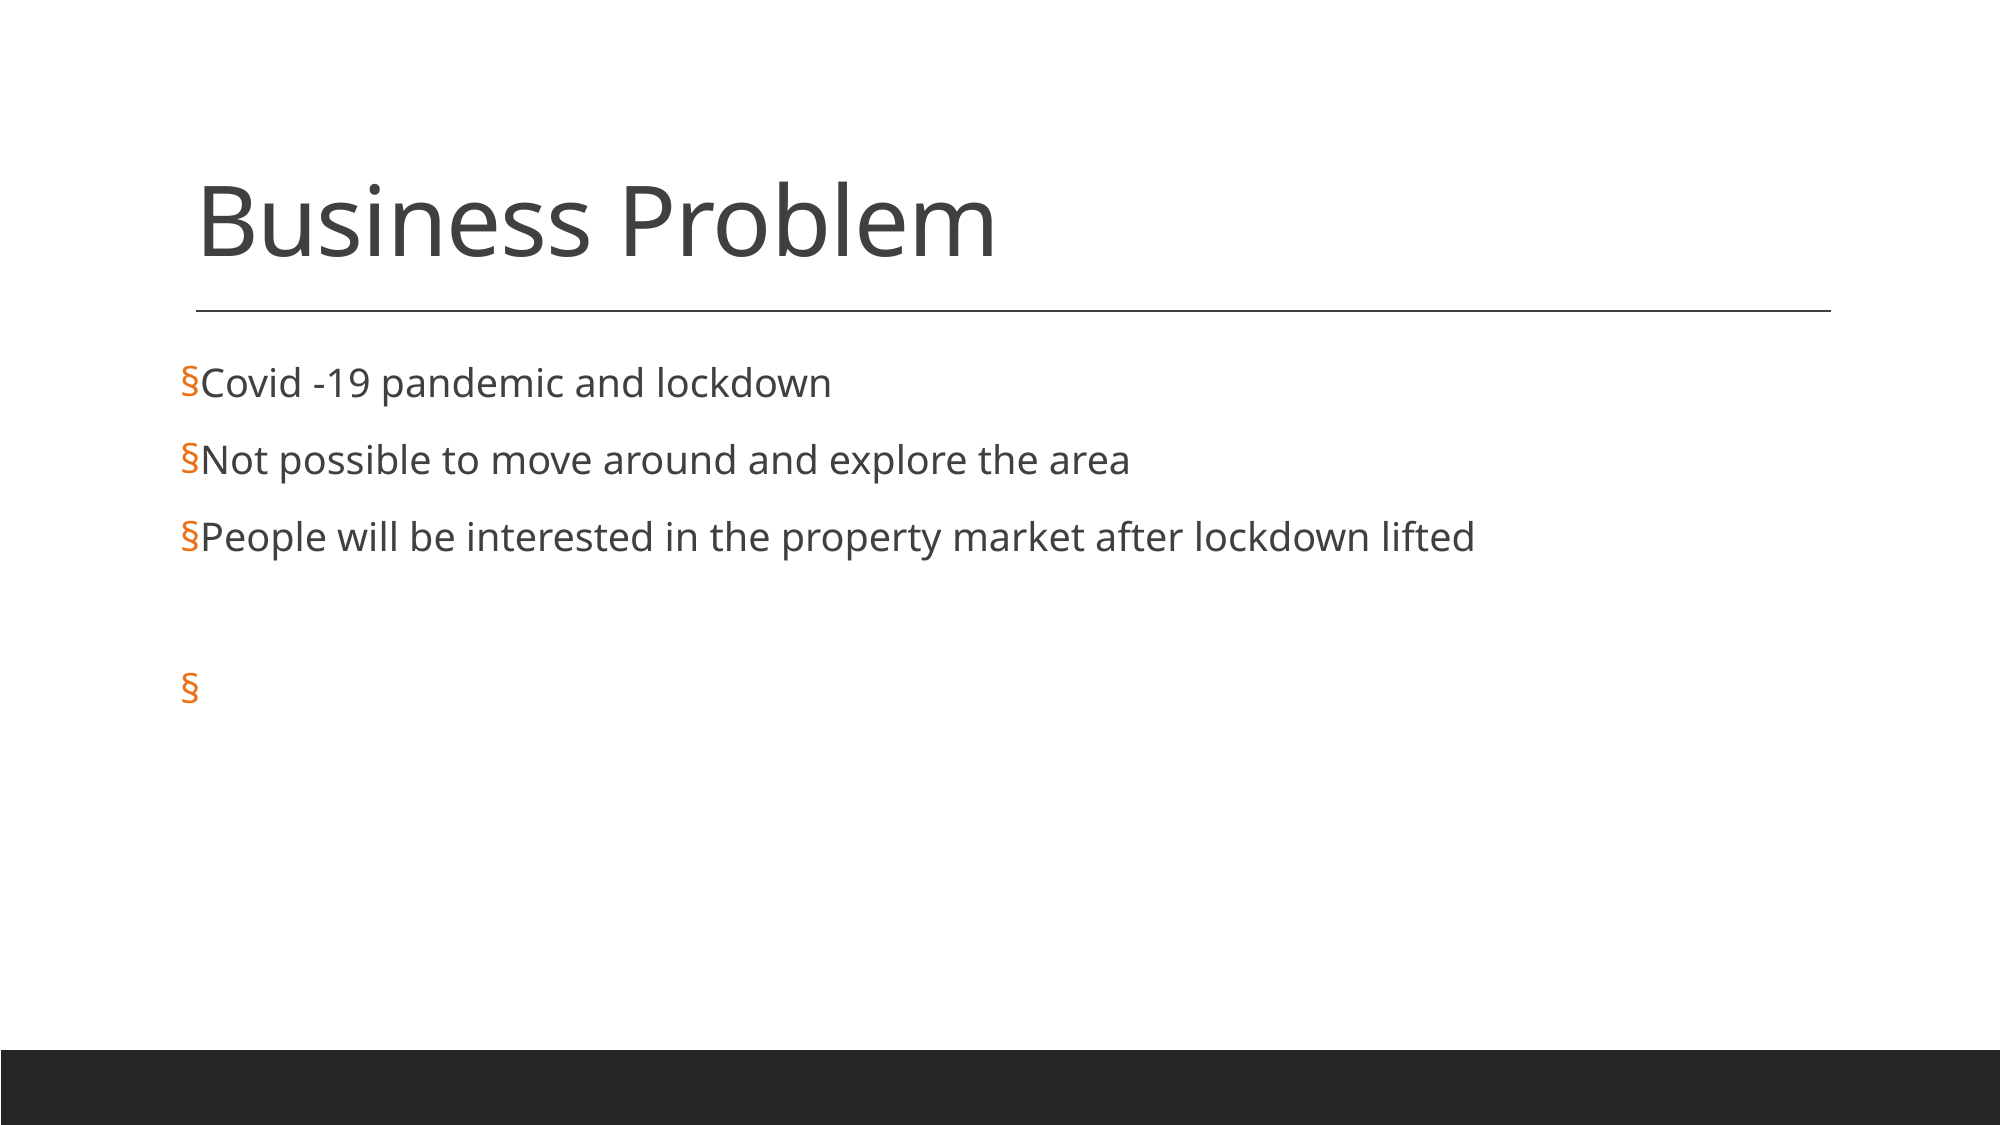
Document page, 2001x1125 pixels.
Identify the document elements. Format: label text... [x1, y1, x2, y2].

title Business Problem [180, 47, 1831, 286]
list Covid -19 pandemic and lockdown Not possible to move around and explore the area People will be interested in the property market after lockdown lifted [180, 345, 1831, 963]
